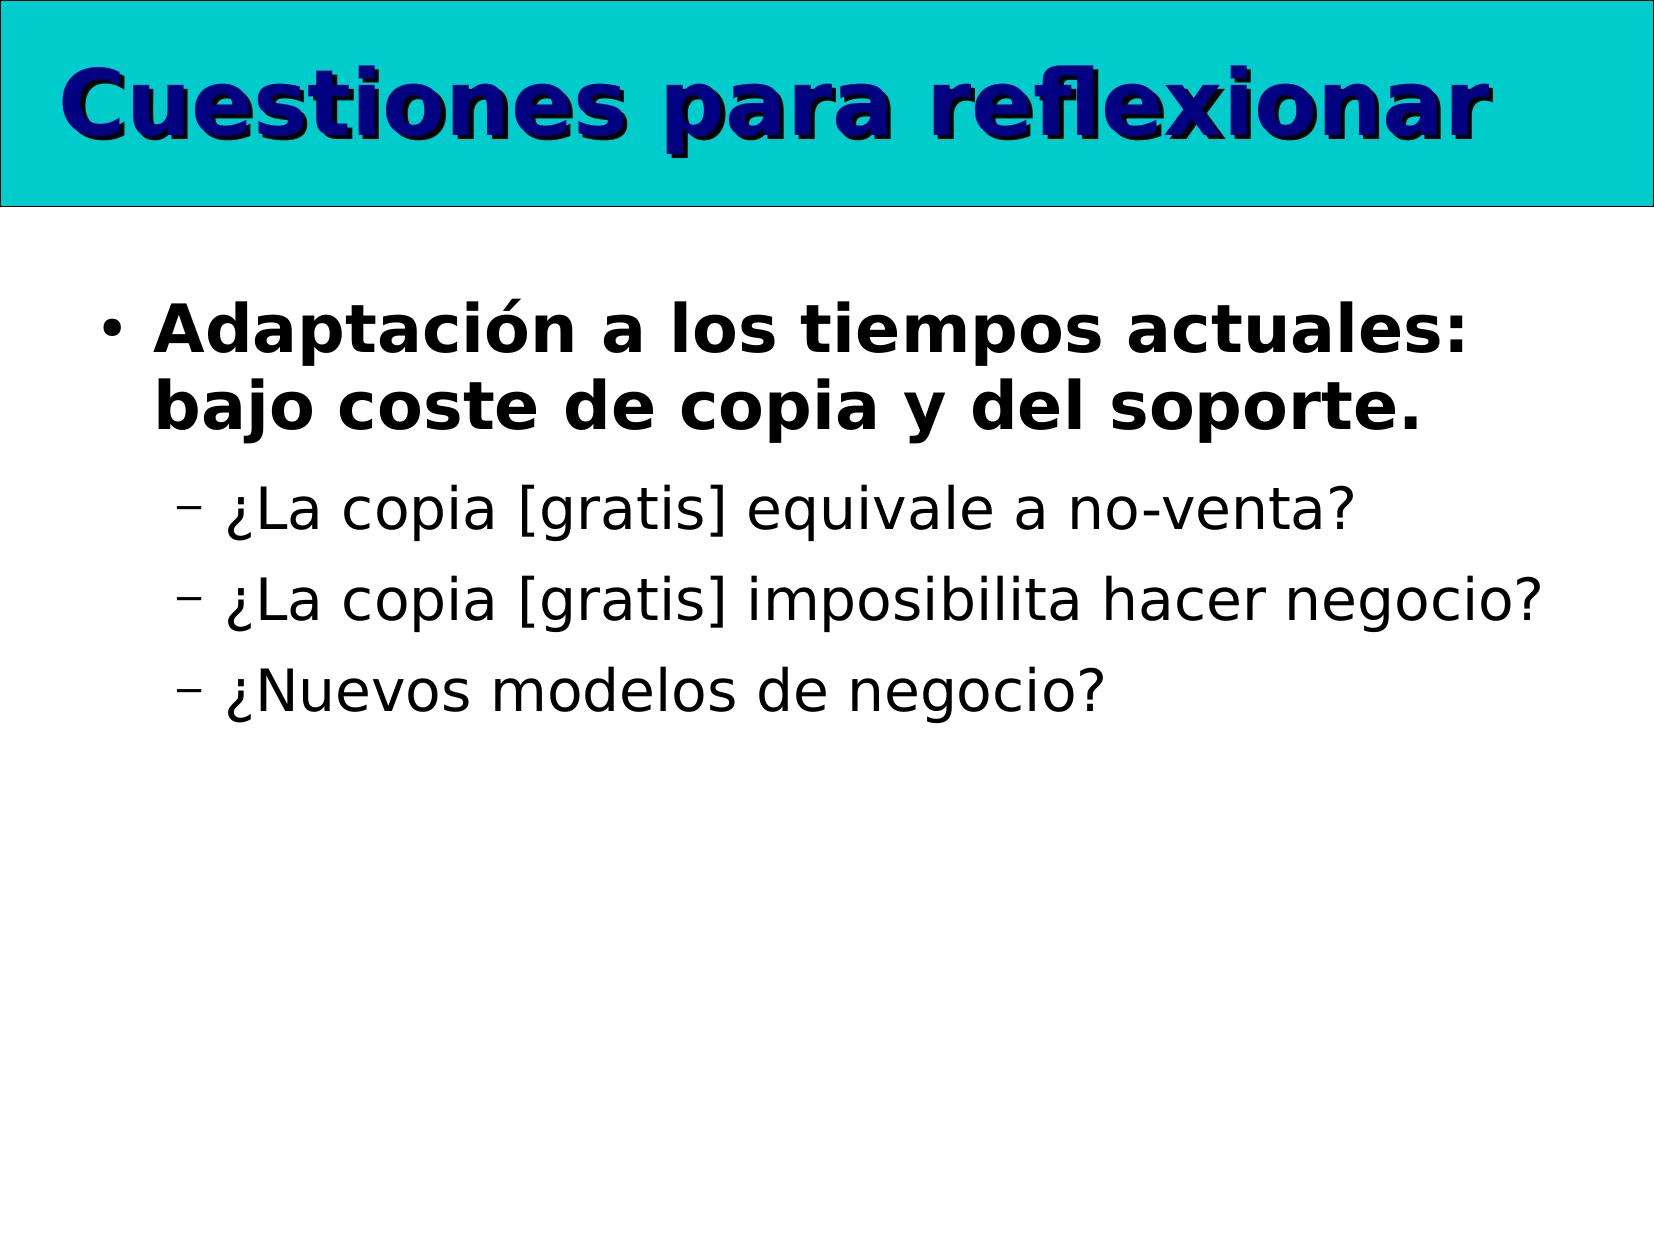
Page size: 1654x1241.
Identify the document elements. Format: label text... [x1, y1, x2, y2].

list Adaptación a los tiempos actuales: bajo coste de copia y del soporte. ¿La copia [gratis] equivale a no-venta? ¿La copia [gratis] imposibilita hacer negocio? ¿Nuevos modelos de negocio? [82, 290, 1571, 1109]
title Cuestiones para reflexionar [59, 14, 1654, 192]
